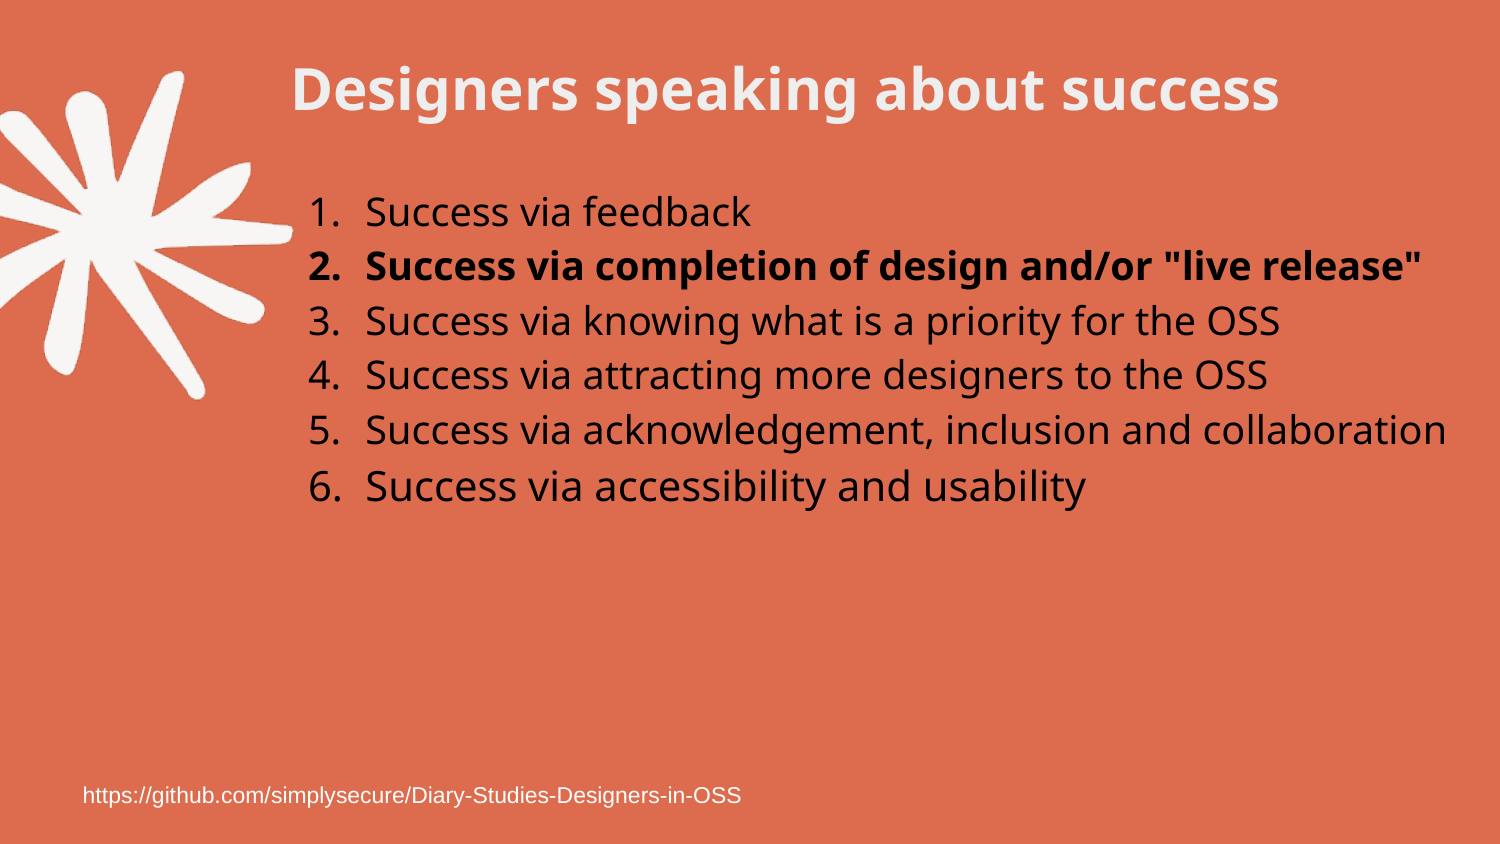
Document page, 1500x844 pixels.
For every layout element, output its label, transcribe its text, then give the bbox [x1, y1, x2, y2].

text_box Designers speaking about success [275, 36, 1426, 137]
picture [0, 76, 337, 423]
text_box Success via feedback Success via completion of design and/or "live release" Success via knowing what is a priority for the OSS Success via attracting more designers to the OSS Success via acknowledgement, inclusion and collaboration Success via accessibility and usability [275, 164, 1475, 525]
text_box https://github.com/simplysecure/Diary-Studies-Designers-in-OSS [67, 765, 786, 824]
